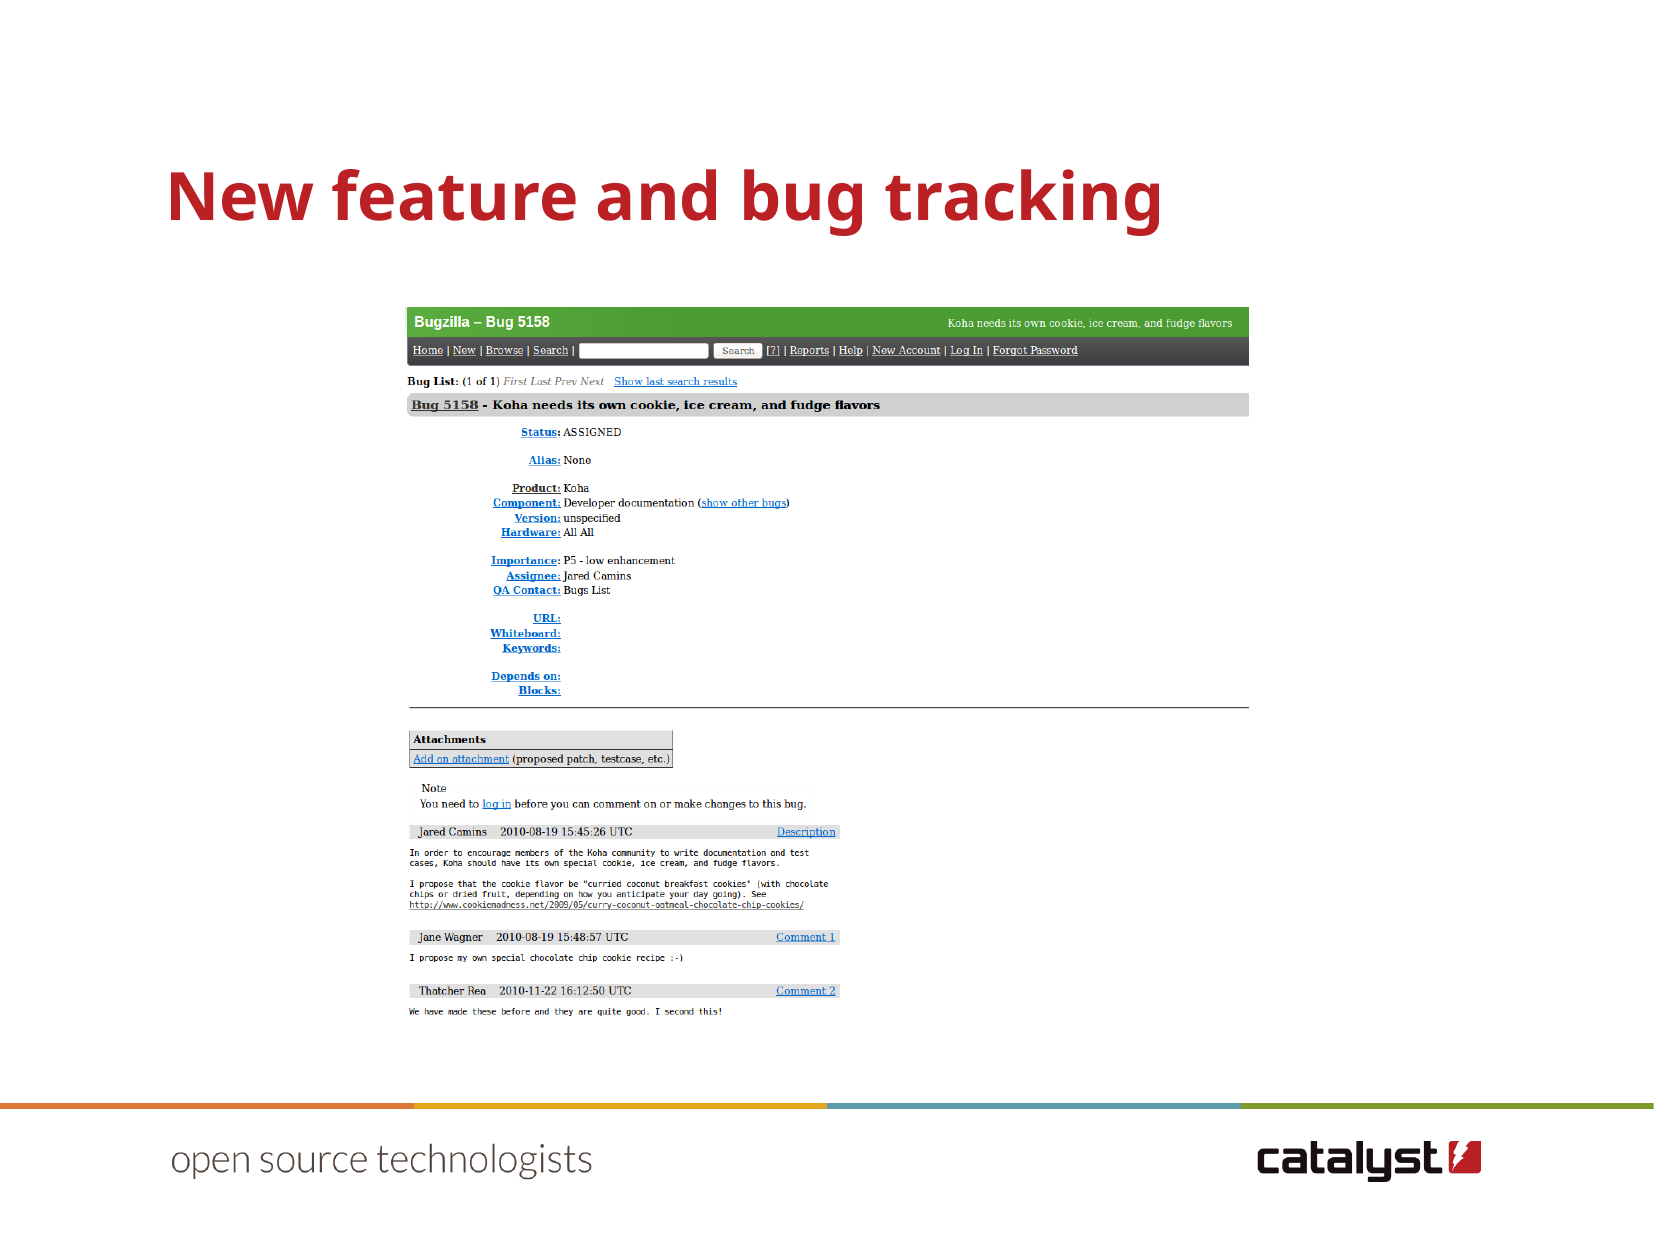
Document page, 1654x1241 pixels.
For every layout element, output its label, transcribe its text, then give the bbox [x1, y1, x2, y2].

title New feature and bug tracking [165, 90, 1489, 298]
picture [0, 1103, 1654, 1182]
picture [405, 307, 1249, 1027]
